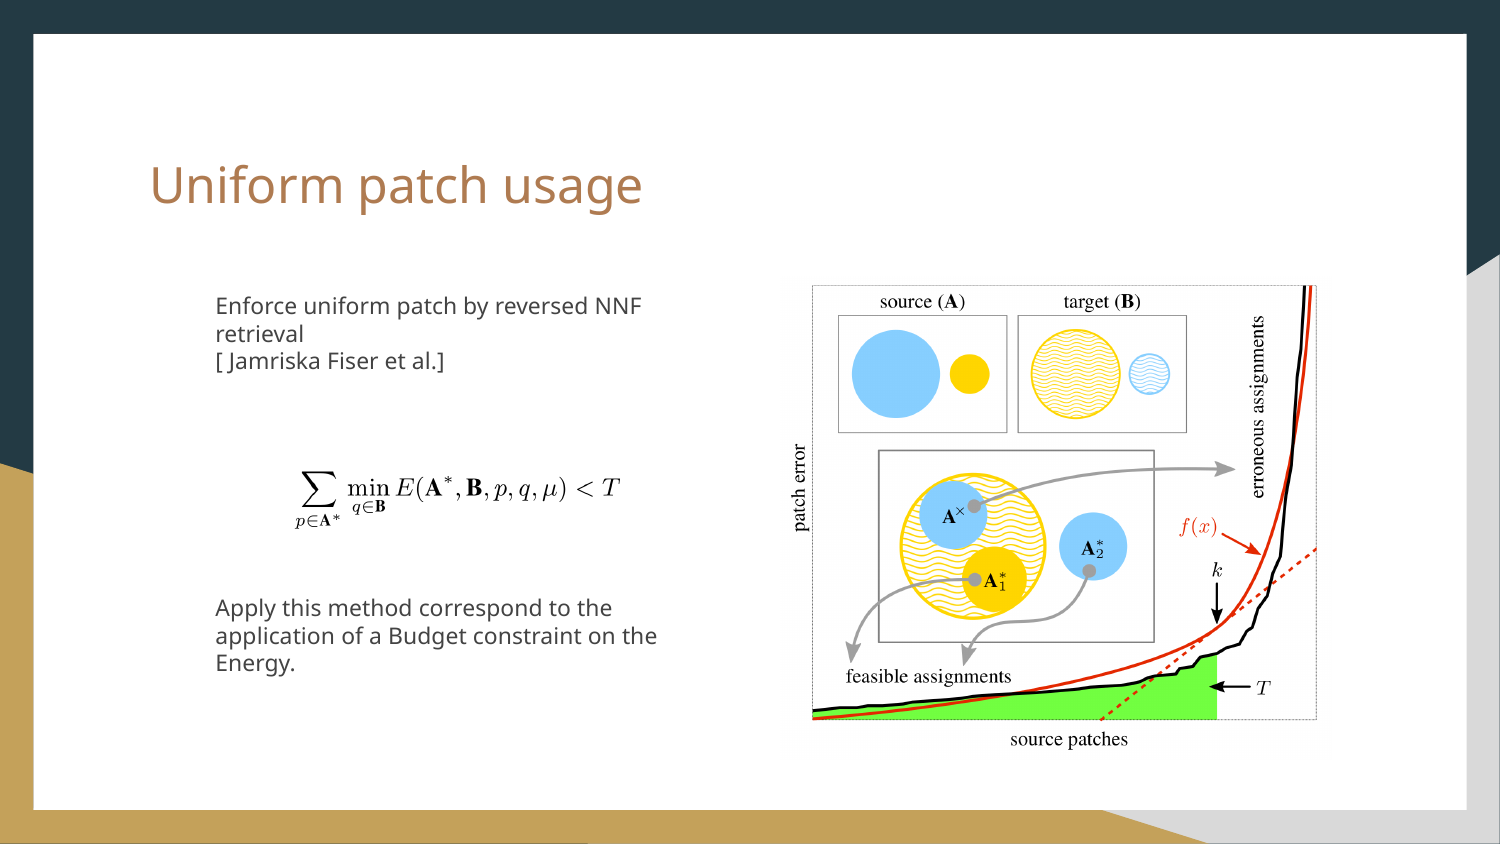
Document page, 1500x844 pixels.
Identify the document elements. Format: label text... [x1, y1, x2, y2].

title Enforce uniform patch by reversed NNF retrieval [ Jamriska Fiser et al.] Apply this method correspond to the application of a Budget constraint on the Energy. [200, 276, 752, 790]
picture [780, 276, 1332, 761]
picture [277, 460, 641, 535]
title Uniform patch usage [134, 138, 1366, 296]
